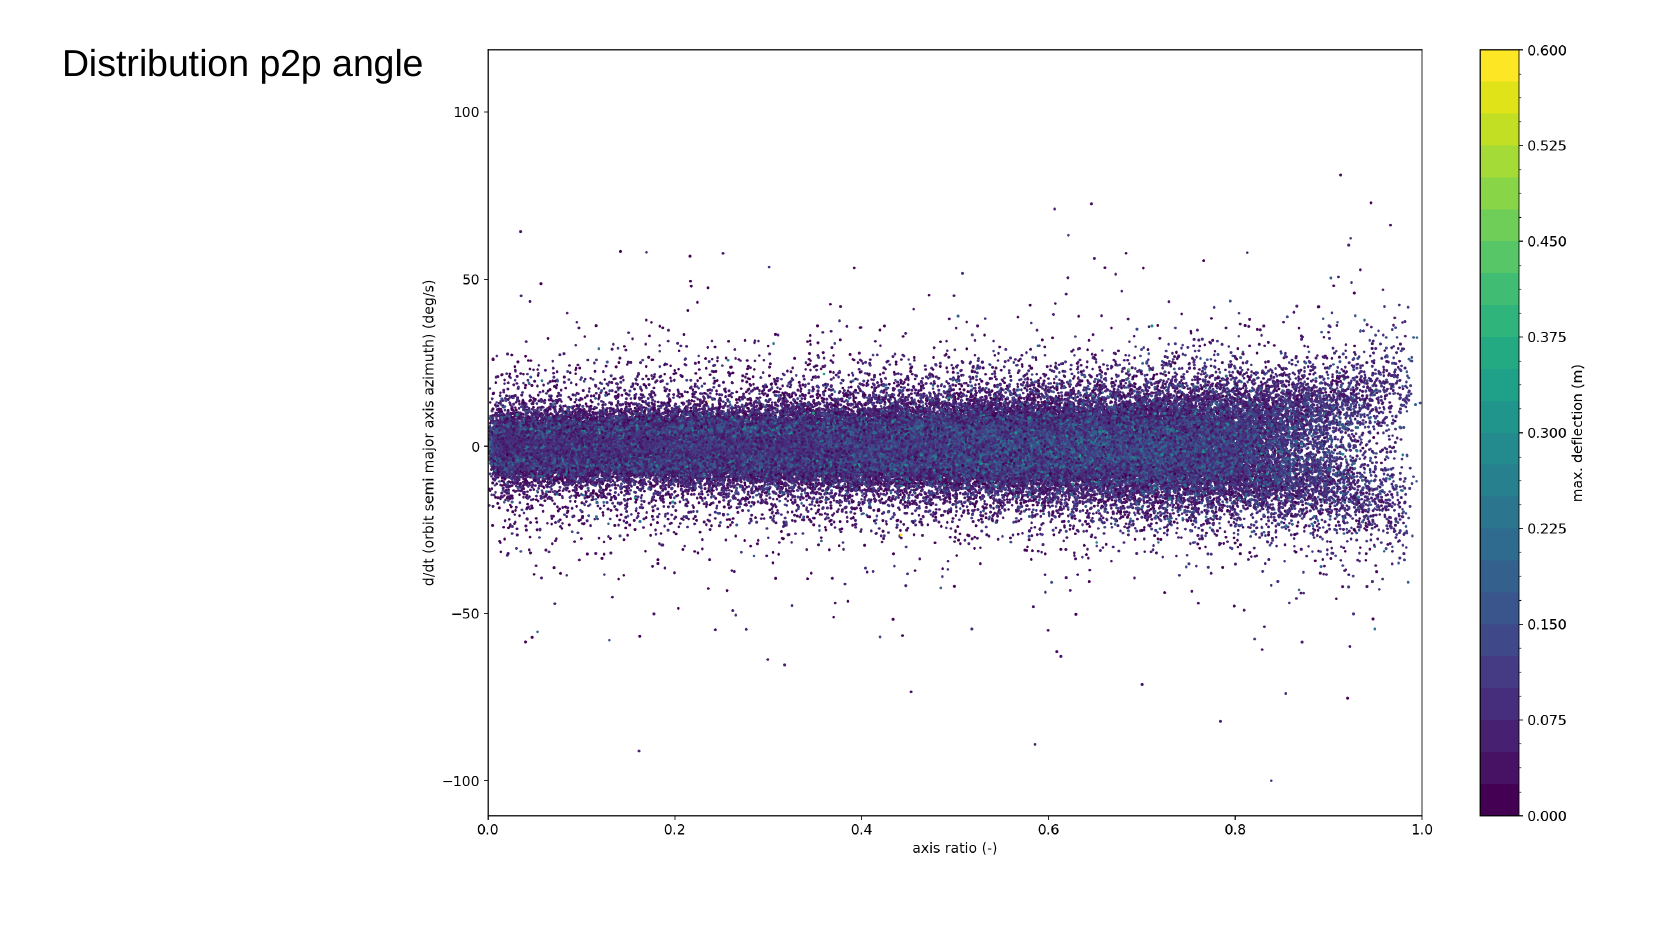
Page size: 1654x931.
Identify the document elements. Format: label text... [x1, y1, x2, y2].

text_box Distribution p2p angle [47, 35, 697, 93]
picture [409, 31, 1654, 871]
